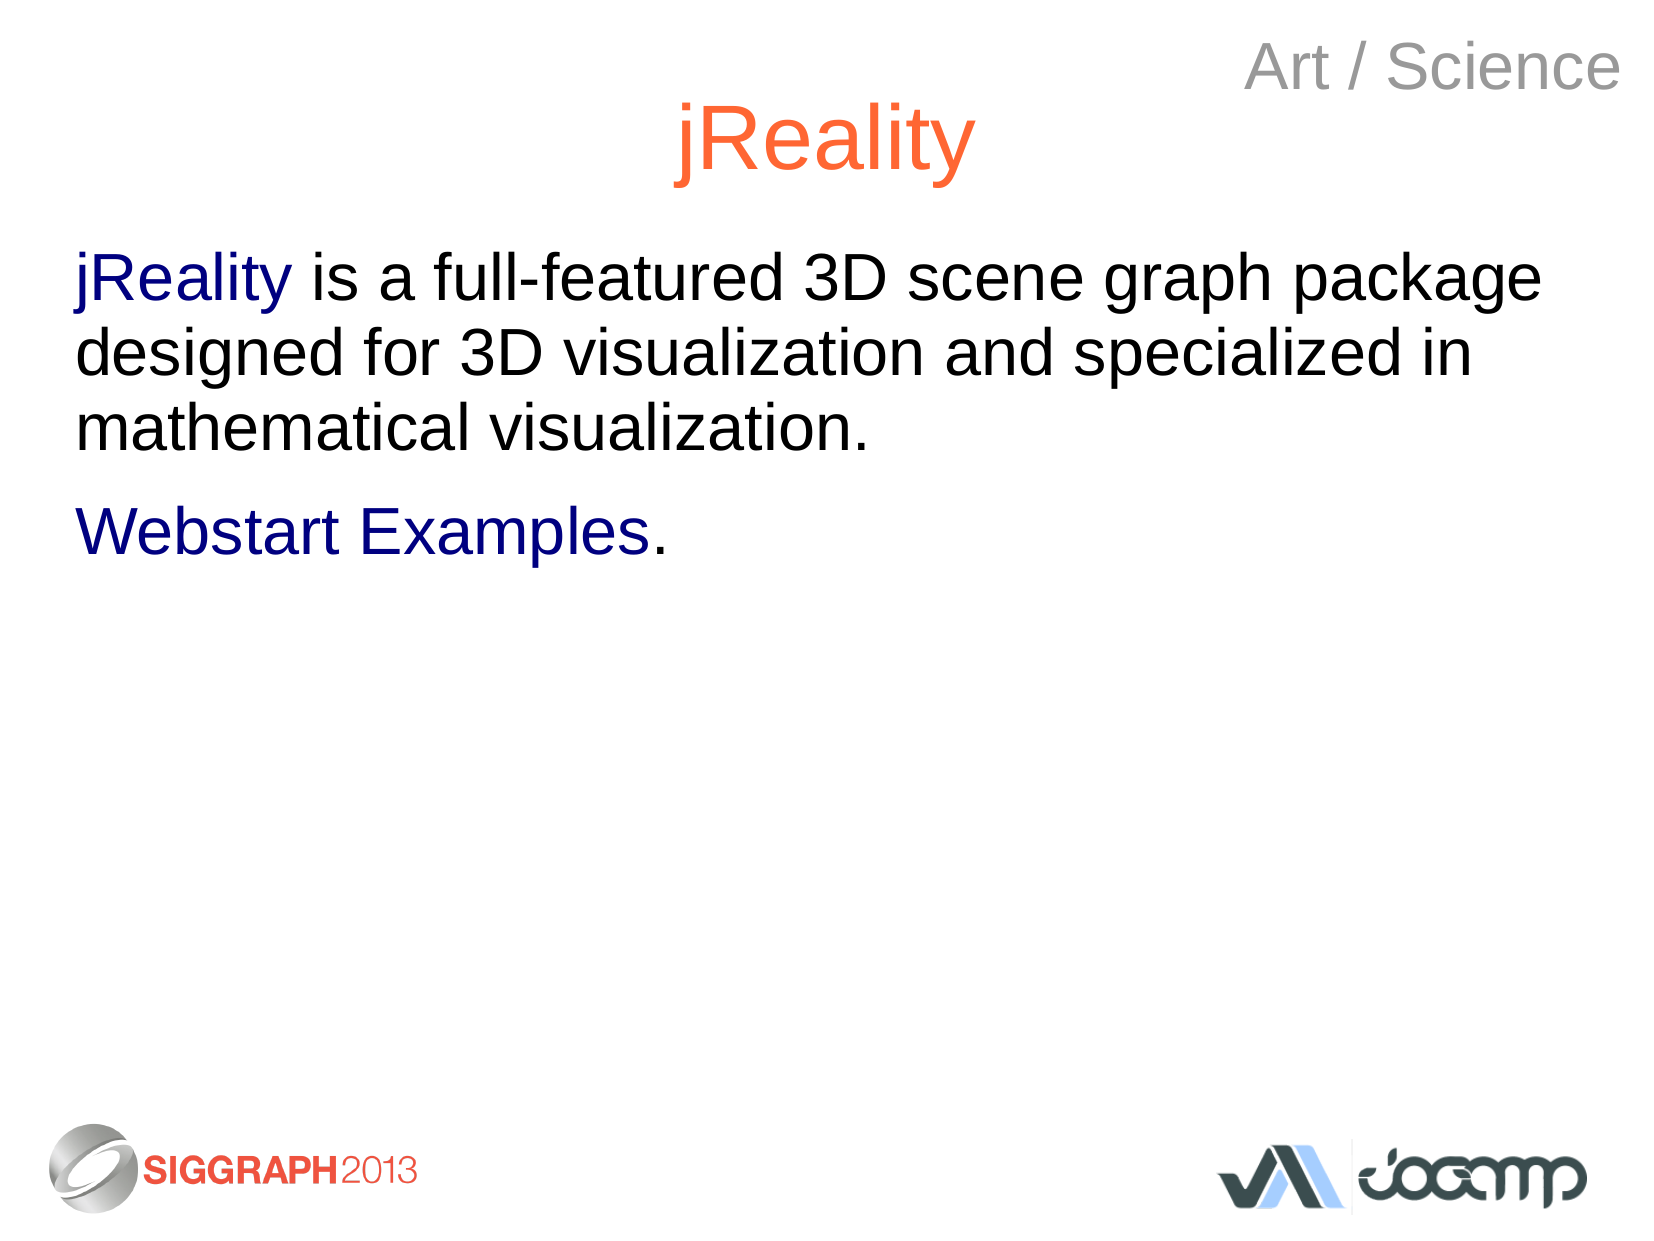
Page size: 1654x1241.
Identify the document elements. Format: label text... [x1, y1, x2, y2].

picture [1215, 1139, 1587, 1215]
text_box jReality [426, 86, 1227, 190]
text_box Art / Science [1230, 21, 1651, 126]
list jReality is a full-featured 3D scene graph package designed for 3D visualization and specialized in mathematical visualization. Webstart Examples. [75, 240, 1564, 1059]
picture [45, 1122, 421, 1215]
